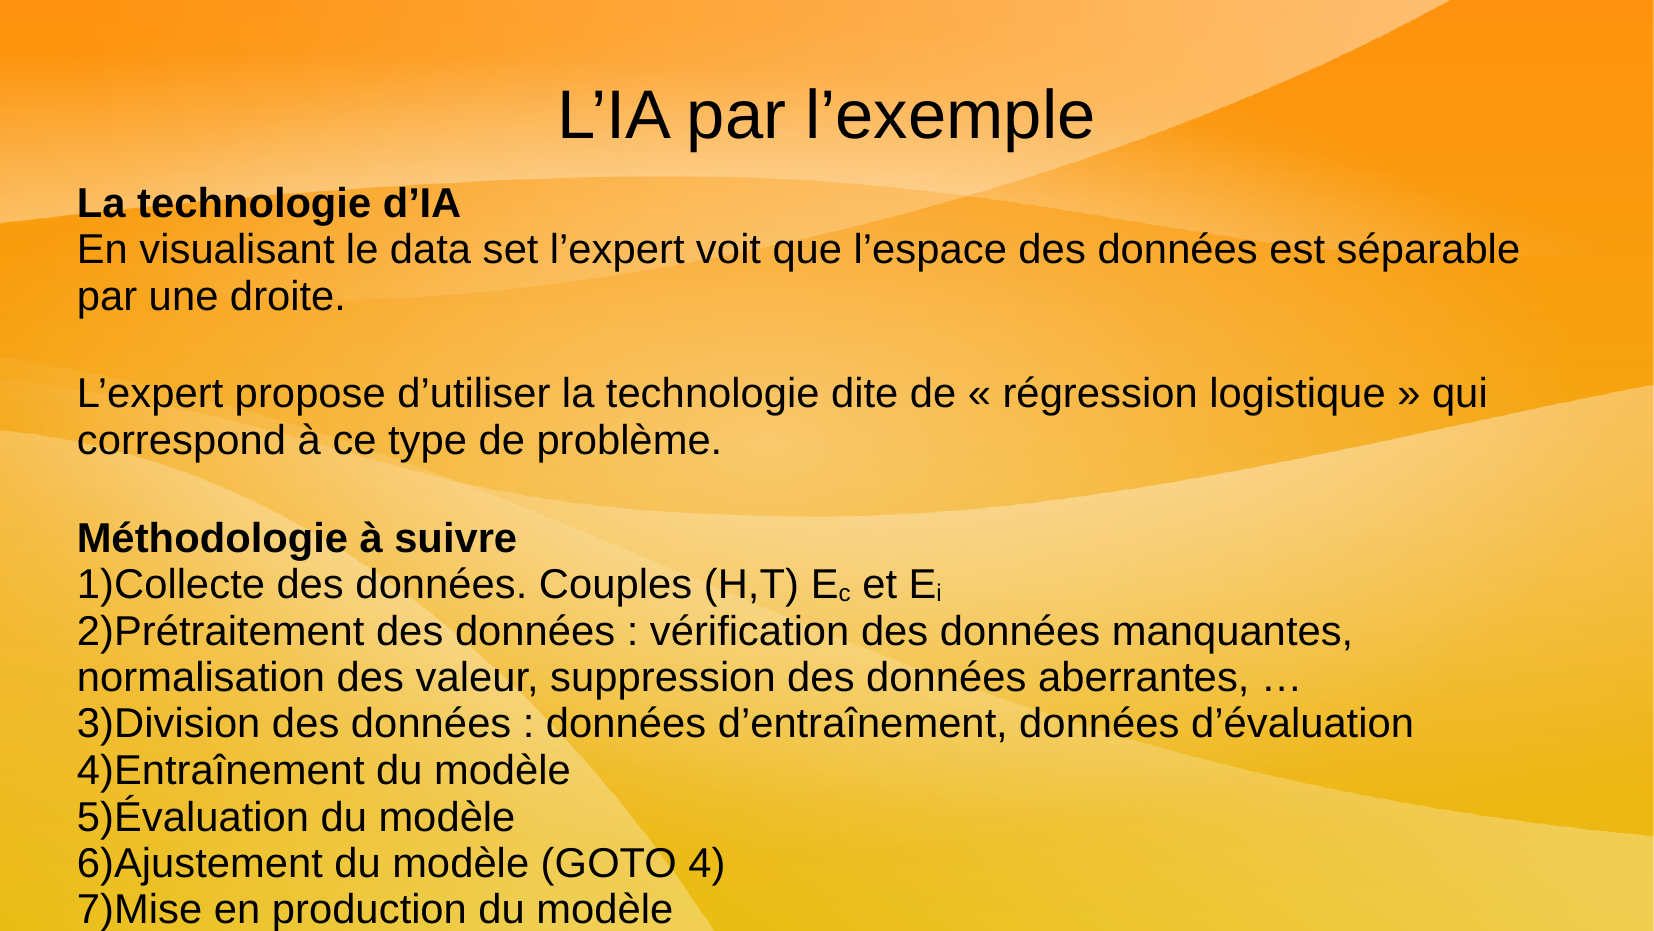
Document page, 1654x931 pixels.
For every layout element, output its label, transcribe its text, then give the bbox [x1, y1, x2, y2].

picture [0, 0, 1654, 931]
subtitle La technologie d’IA En visualisant le data set l’expert voit que l’espace des données est séparable par une droite. L’expert propose d’utiliser la technologie dite de « régression logistique » qui correspond à ce type de problème. Méthodologie à suivre Collecte des données. Couples (H,T) Ec et Ei Prétraitement des données : vérification des données manquantes, normalisation des valeur, suppression des données aberrantes, … Division des données : données d’entraînement, données d’évaluation Entraînement du modèle Évaluation du modèle Ajustement du modèle (GOTO 4) Mise en production du modèle [76, 179, 1565, 931]
title L’IA par l’exemple [82, 37, 1571, 193]
